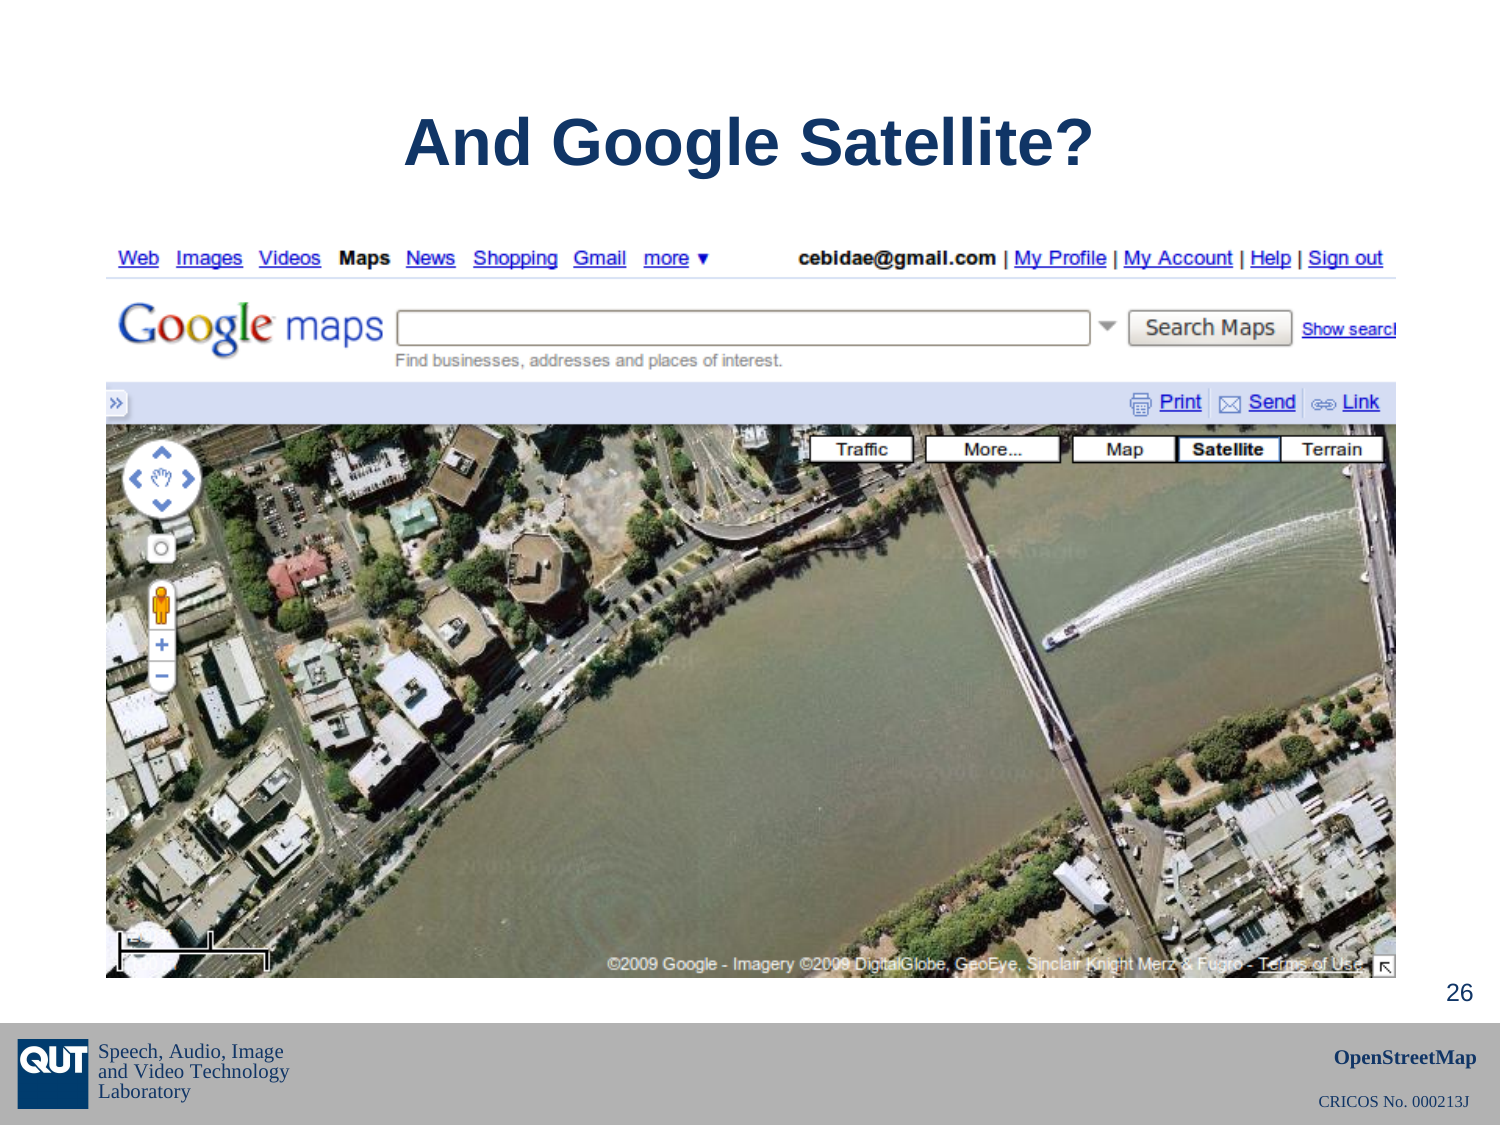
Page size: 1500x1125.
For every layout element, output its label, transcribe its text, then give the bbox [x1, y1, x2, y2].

title And Google Satellite? [74, 44, 1425, 233]
picture [17, 1039, 89, 1109]
picture [106, 240, 1396, 978]
